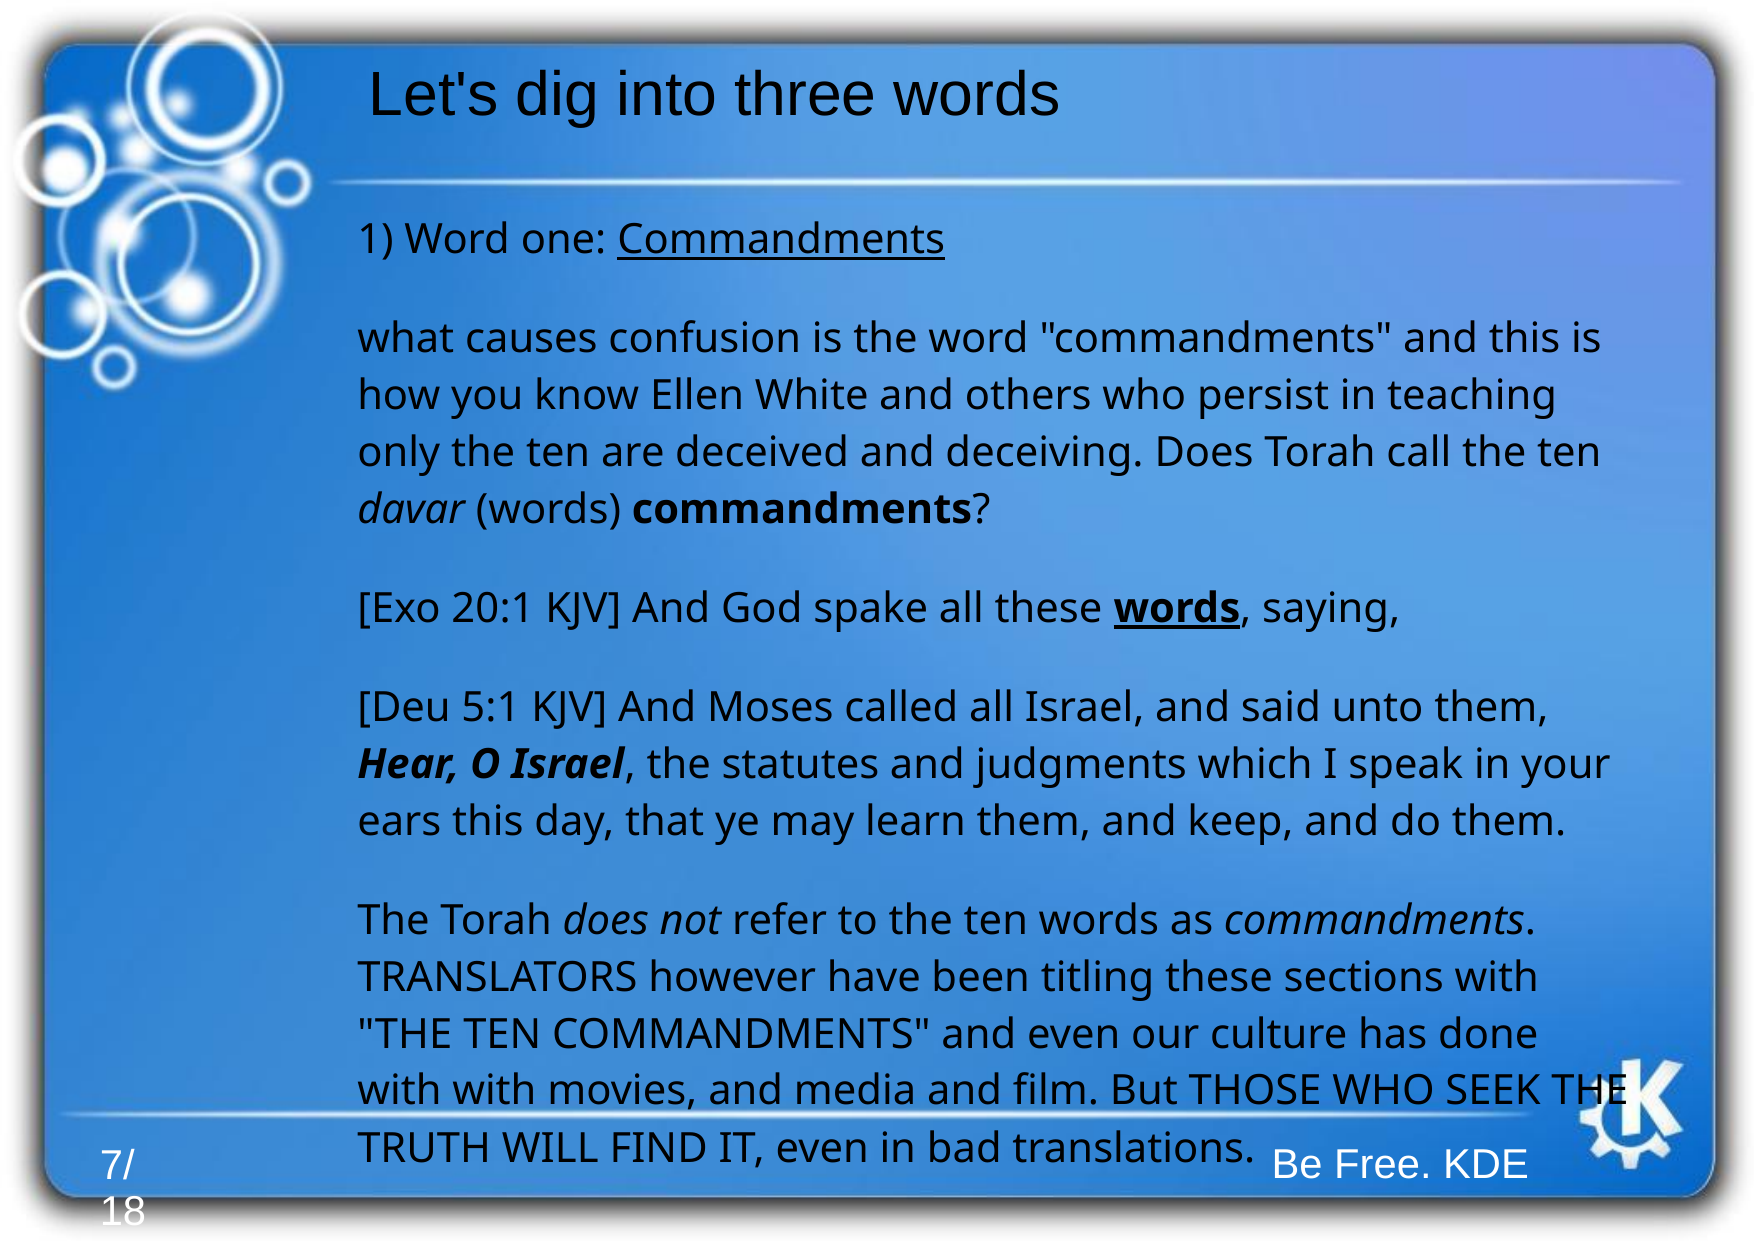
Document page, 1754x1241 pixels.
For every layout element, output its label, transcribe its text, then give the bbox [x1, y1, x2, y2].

title Let's dig into three words [354, 51, 1653, 176]
list 1) Word one: Commandments what causes confusion is the word "commandments" and this is how you know Ellen White and others who persist in teaching only the ten are deceived and deceiving. Does Torah call the ten davar (words) commandments? [Exo 20:1 KJV] And God spake all these words, saying, [Deu 5:1 KJV] And Moses called all Israel, and said unto them, Hear, O Israel, the statutes and judgments which I speak in your ears this day, that ye may learn them, and keep, and do them. The Torah does not refer to the ten words as commandments. TRANSLATORS however have been titling these sections with "THE TEN COMMANDMENTS" and even our culture has done with with movies, and media and film. But THOSE WHO SEEK THE TRUTH WILL FIND IT, even in bad translations. [342, 201, 1648, 1079]
picture [0, 0, 1754, 1241]
